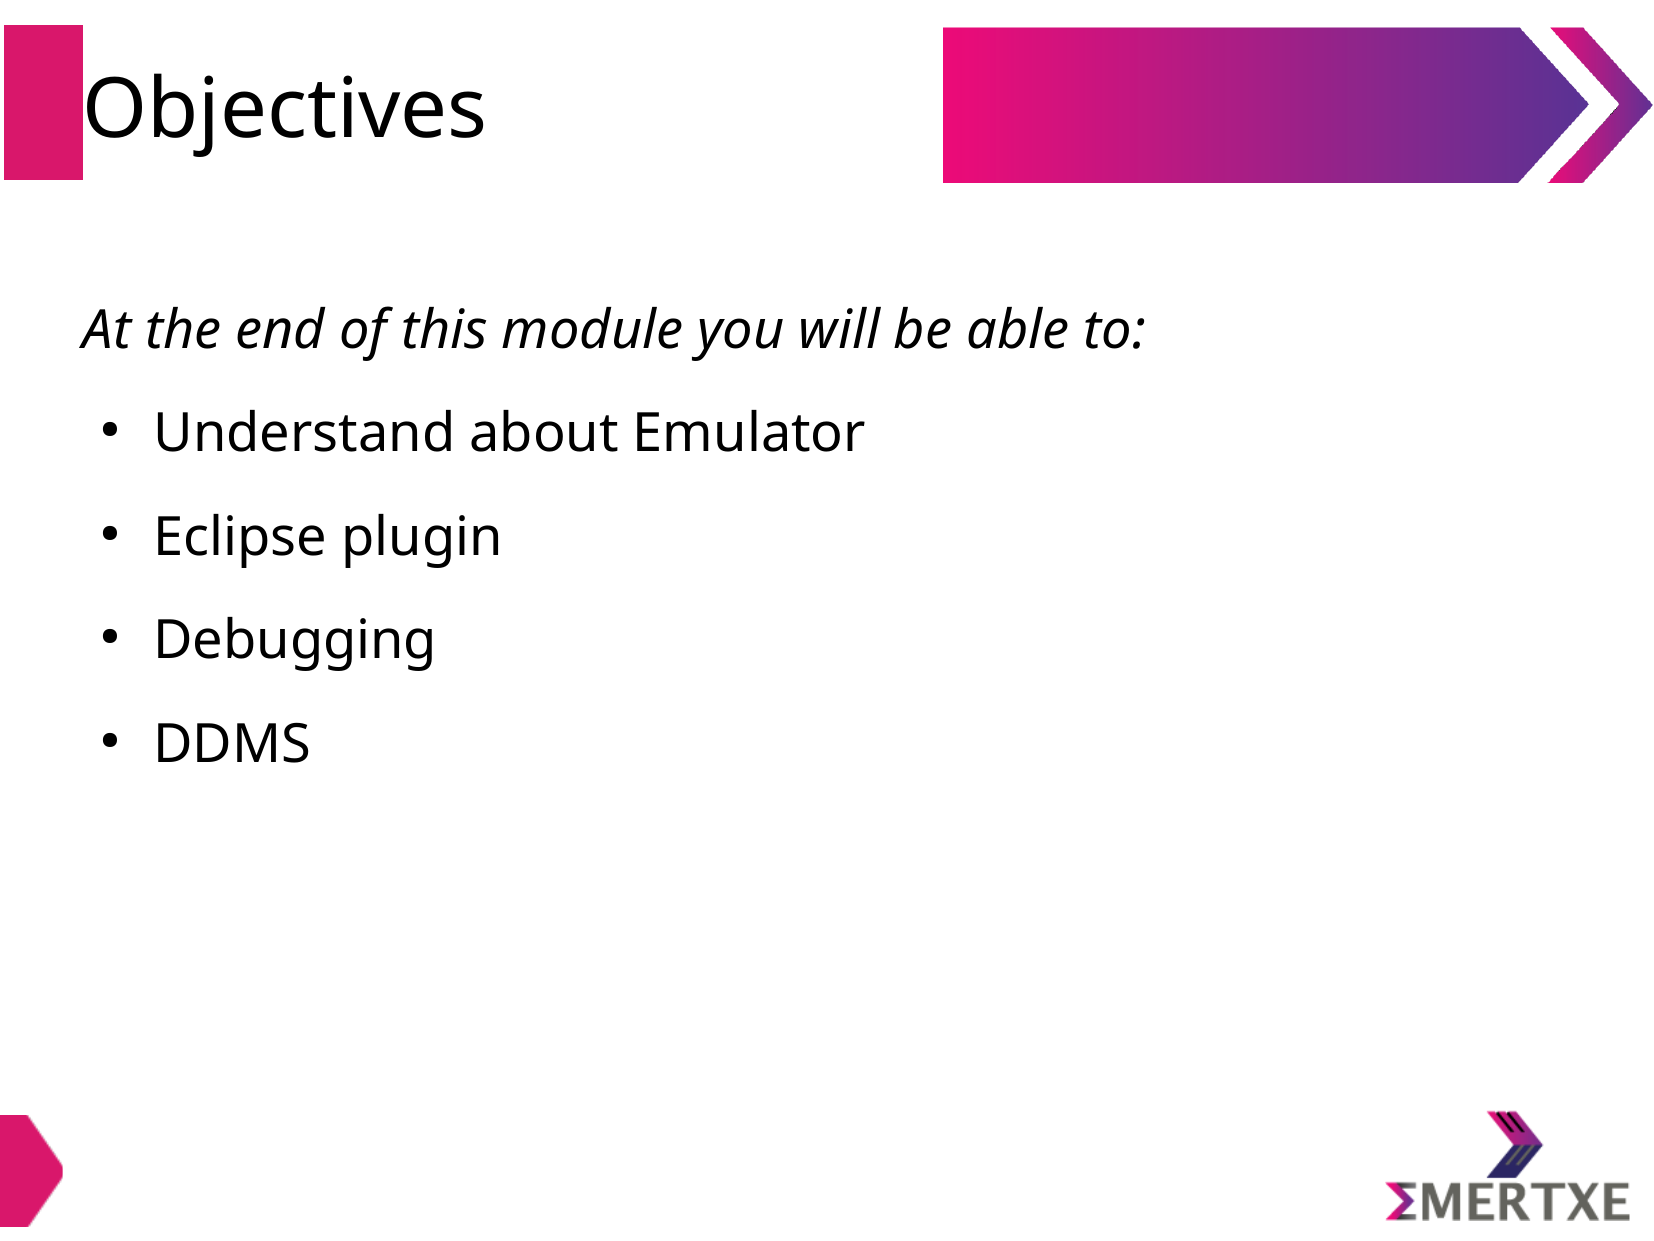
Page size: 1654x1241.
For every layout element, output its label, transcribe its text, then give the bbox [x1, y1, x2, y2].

title Objectives [82, 2, 1571, 210]
list At the end of this module you will be able to: Understand about Emulator Eclipse plugin Debugging DDMS [82, 290, 1571, 1010]
picture [1385, 1107, 1631, 1221]
picture [1571, 27, 1653, 183]
